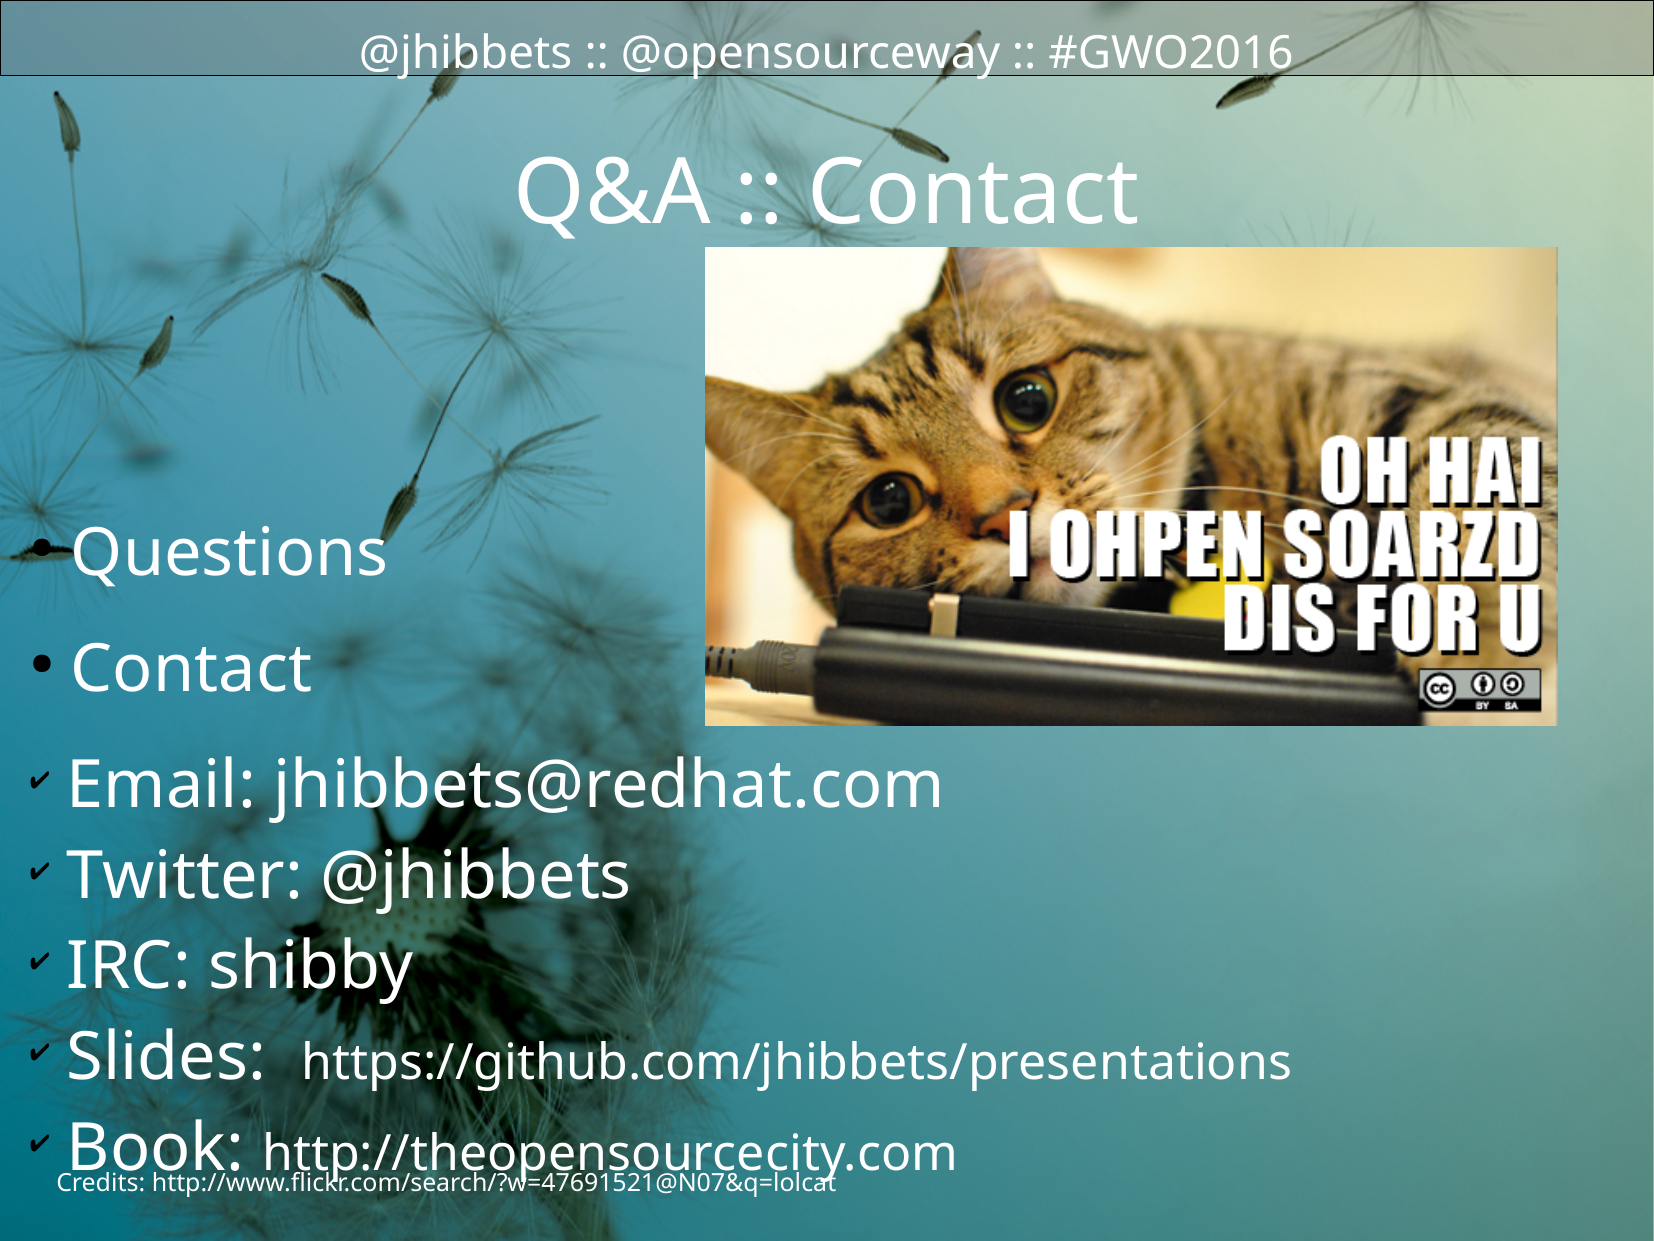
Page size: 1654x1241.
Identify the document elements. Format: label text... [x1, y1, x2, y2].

subtitle Questions Contact Email: jhibbets@redhat.com Twitter: @jhibbets IRC: shibby Slides: https://github.com/jhibbets/presentations Book: http://theopensourcecity.com [30, 562, 1636, 1132]
title Q&A :: Contact [82, 84, 1571, 292]
picture [0, 76, 1654, 1241]
text_box Credits: http://www.flickr.com/search/?w=47691521@N07&q=lolcat [41, 1157, 867, 1197]
